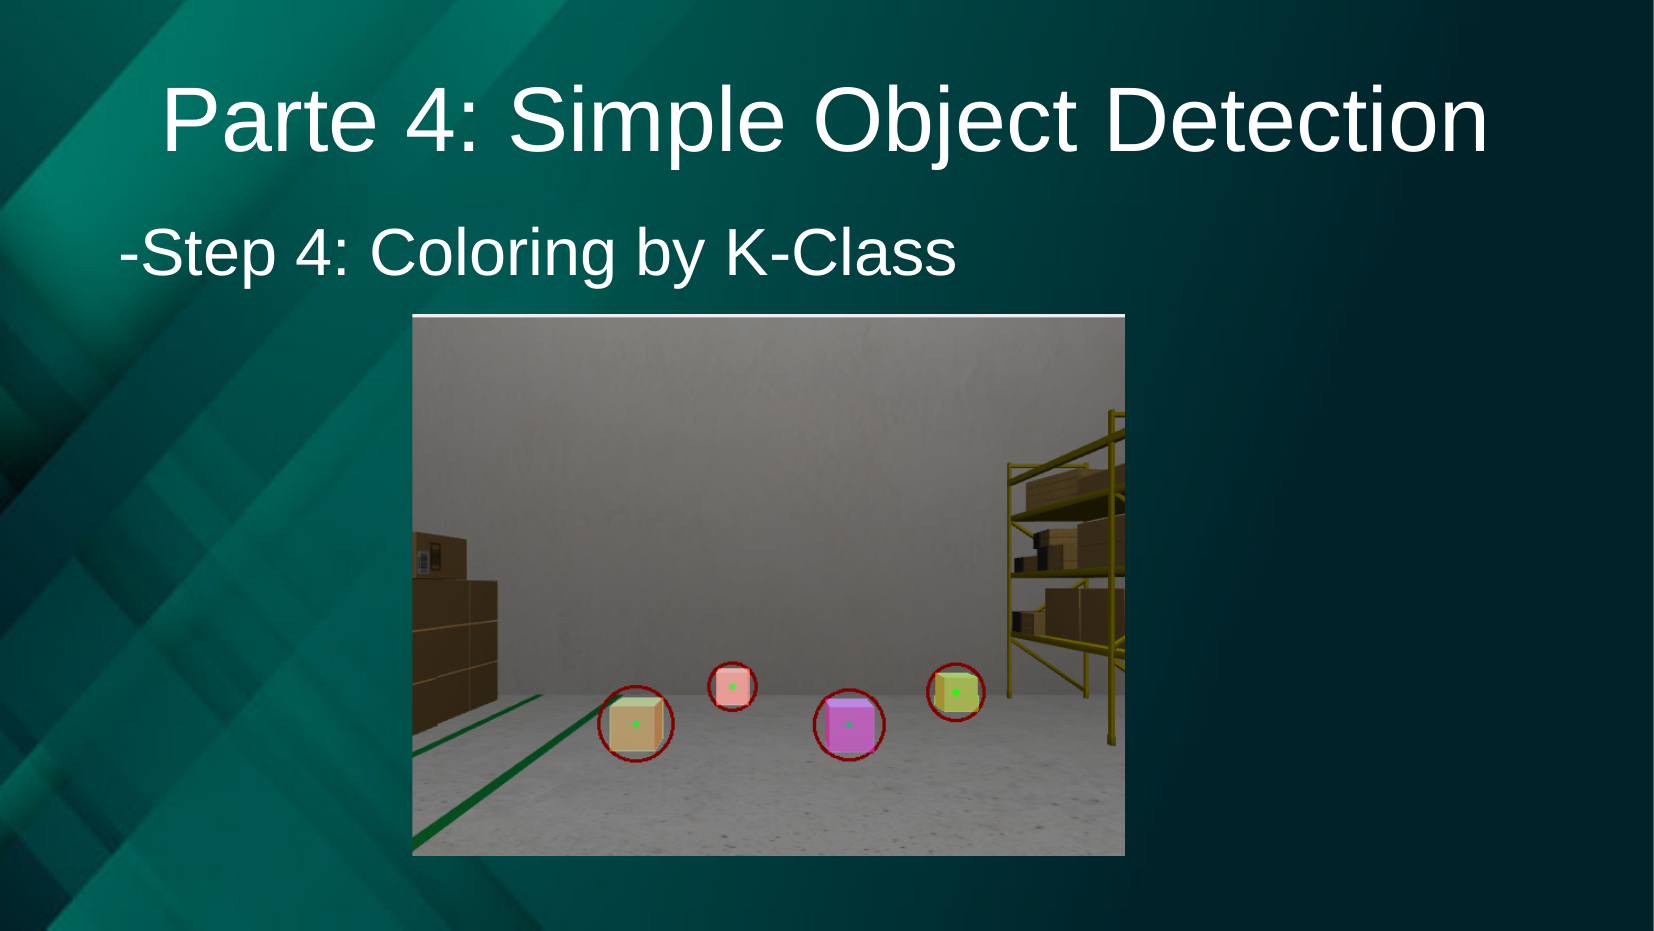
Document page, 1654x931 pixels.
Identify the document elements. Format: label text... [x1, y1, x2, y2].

picture [0, 0, 1654, 931]
text_box -Step 4: Coloring by K-Class [82, 208, 1571, 329]
title Parte 4: Simple Object Detection [82, 37, 1571, 193]
